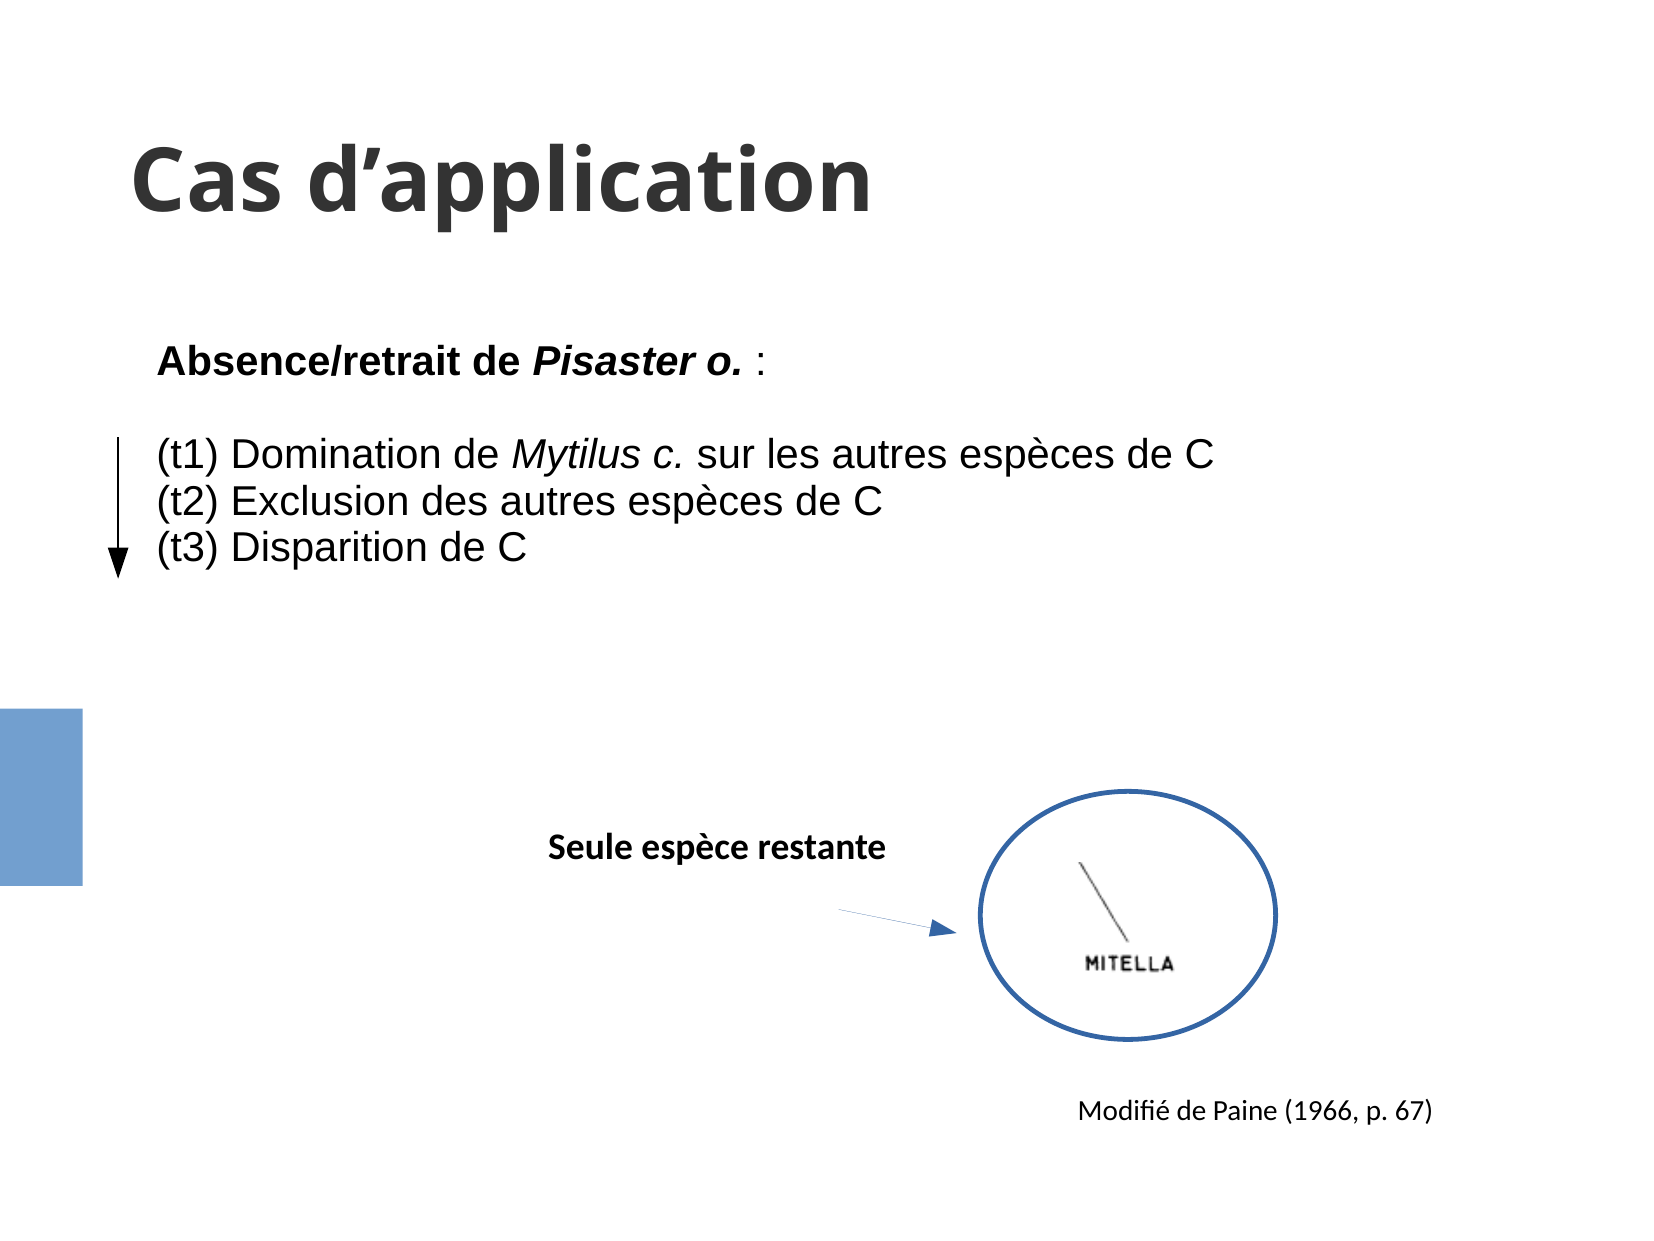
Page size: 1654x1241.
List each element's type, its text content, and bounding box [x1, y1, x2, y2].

text_box Modifié de Paine (1966, p. 67) [1062, 1084, 1583, 1134]
text_box Absence/retrait de Pisaster o. : (t1) Domination de Mytilus c. sur les autres espèces de C (t2) Exclusion des autres espèces de C (t3) Disparition de C [141, 330, 1595, 578]
text_box Seule espèce restante [531, 814, 904, 875]
title Cas d’application [129, 59, 1536, 296]
picture [1039, 862, 1227, 1016]
